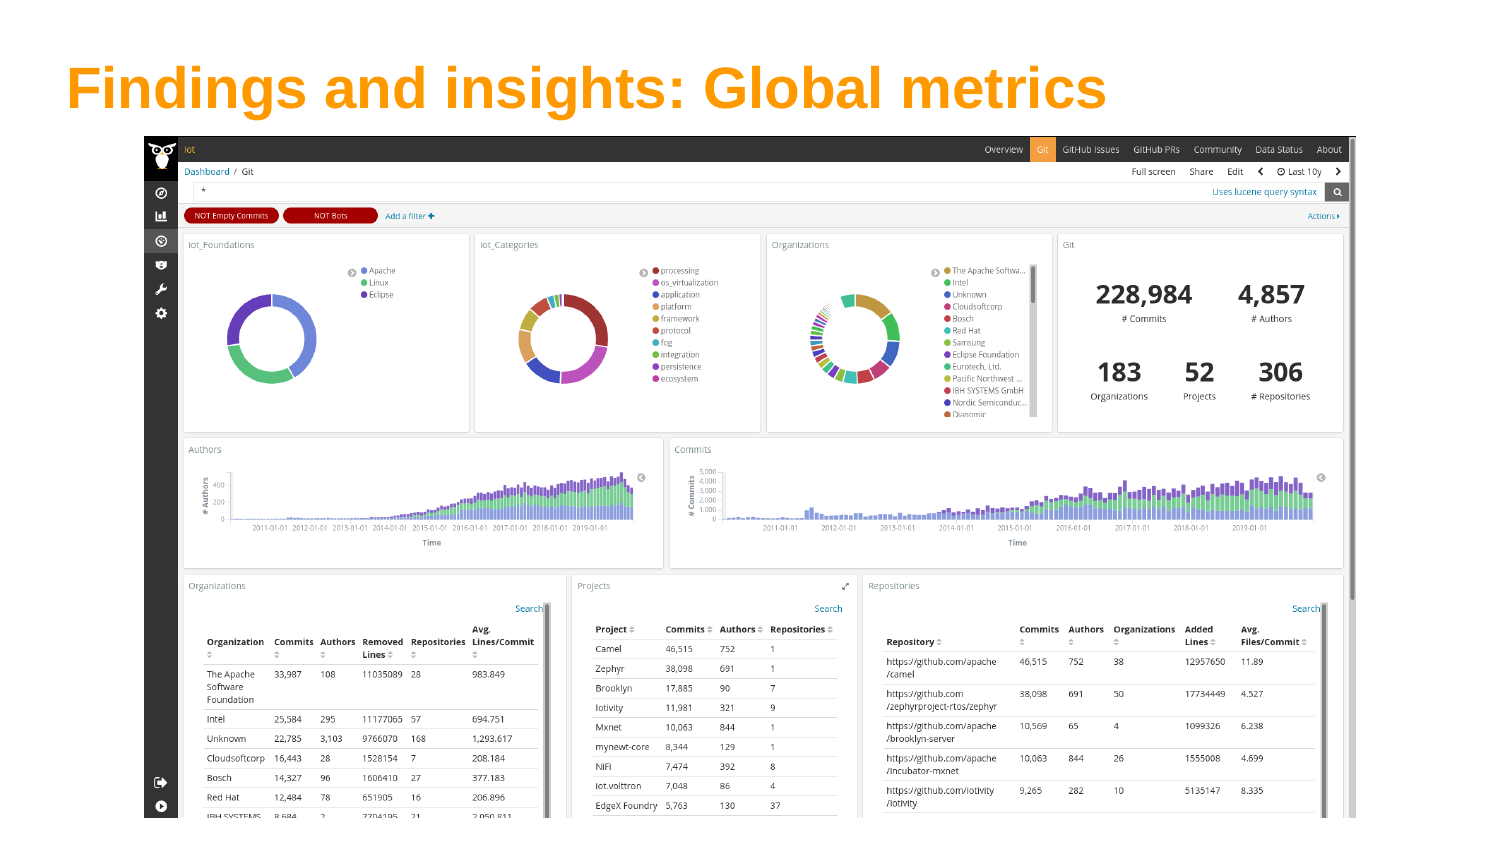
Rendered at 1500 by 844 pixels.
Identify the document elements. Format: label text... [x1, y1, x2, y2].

title Findings and insights: Global metrics [51, 35, 1449, 130]
picture [144, 136, 1356, 818]
